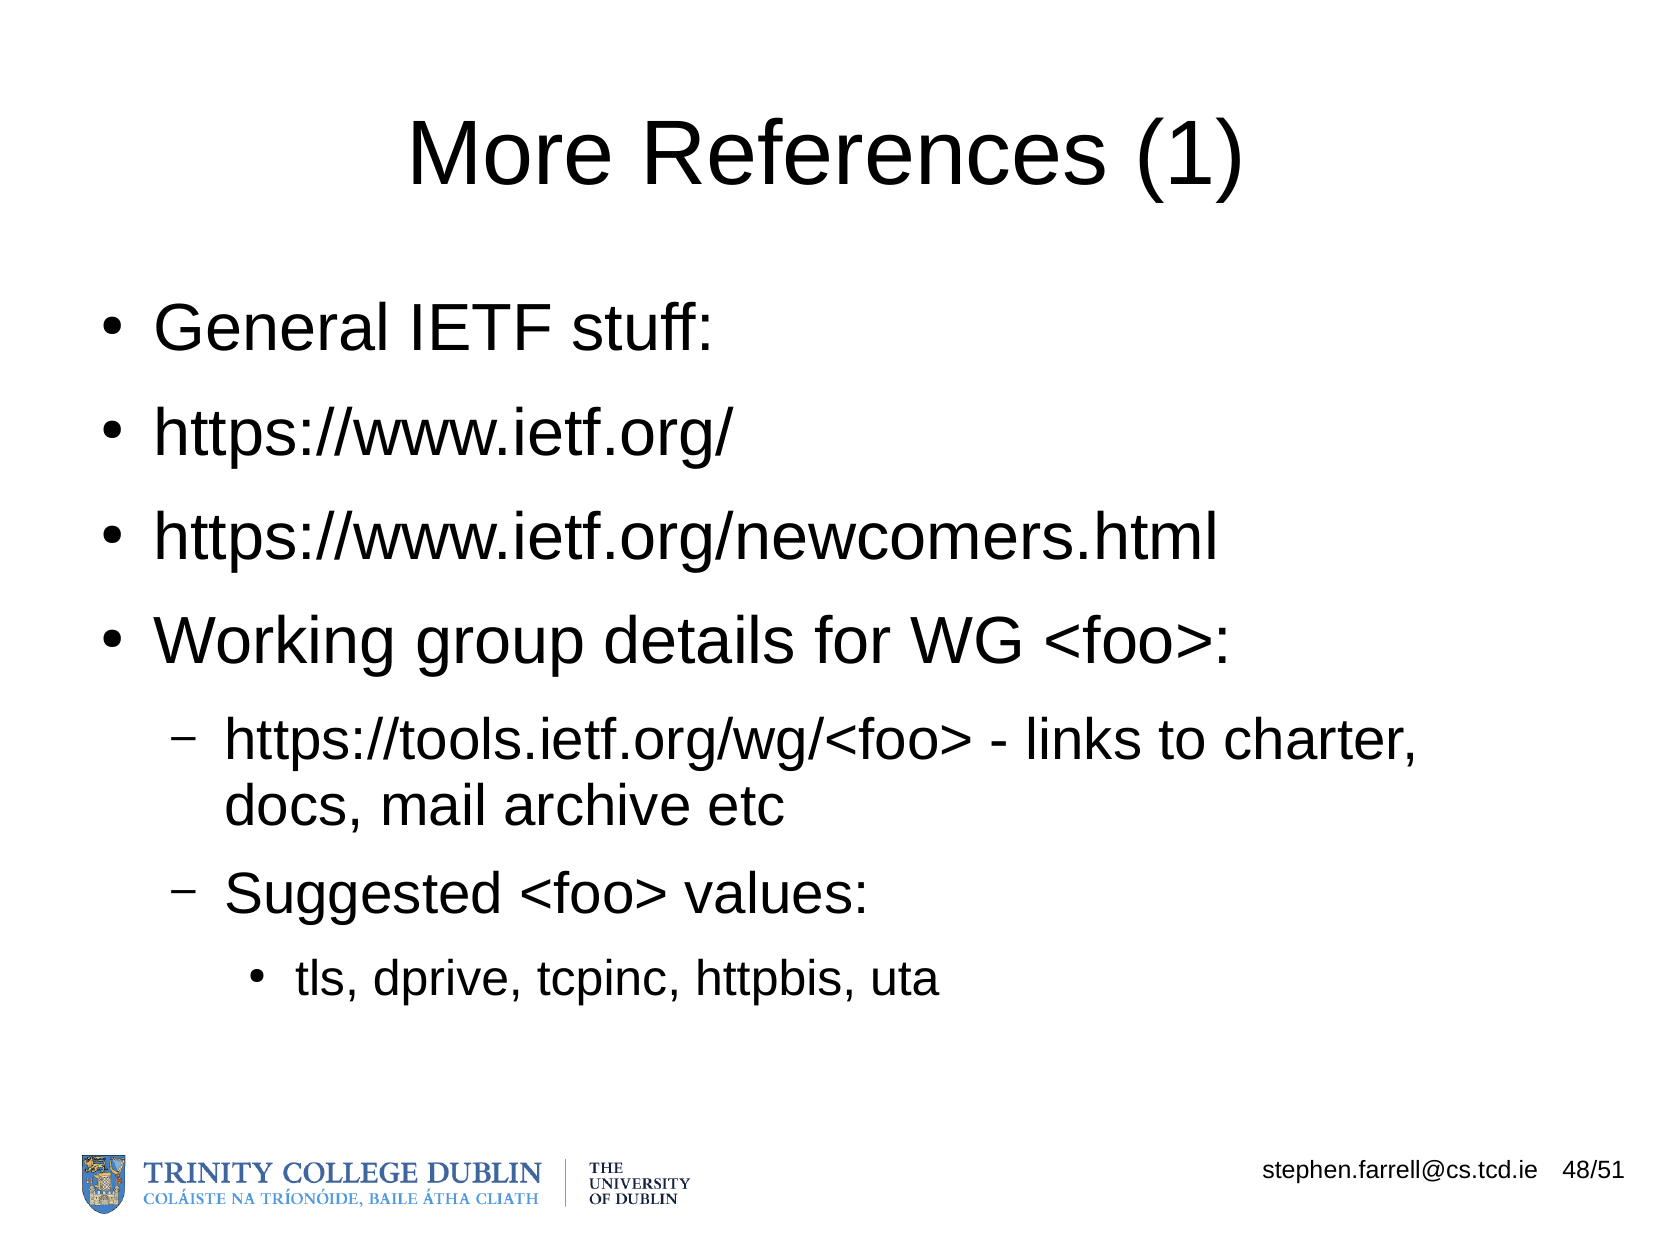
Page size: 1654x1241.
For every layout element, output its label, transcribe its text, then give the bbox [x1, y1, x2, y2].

list General IETF stuff: https://www.ietf.org/ https://www.ietf.org/newcomers.html Working group details for WG <foo>: https://tools.ietf.org/wg/<foo> - links to charter, docs, mail archive etc Suggested <foo> values: tls, dprive, tcpinc, httpbis, uta [82, 290, 1571, 1010]
title More References (1) [82, 49, 1571, 257]
picture [82, 1155, 694, 1214]
